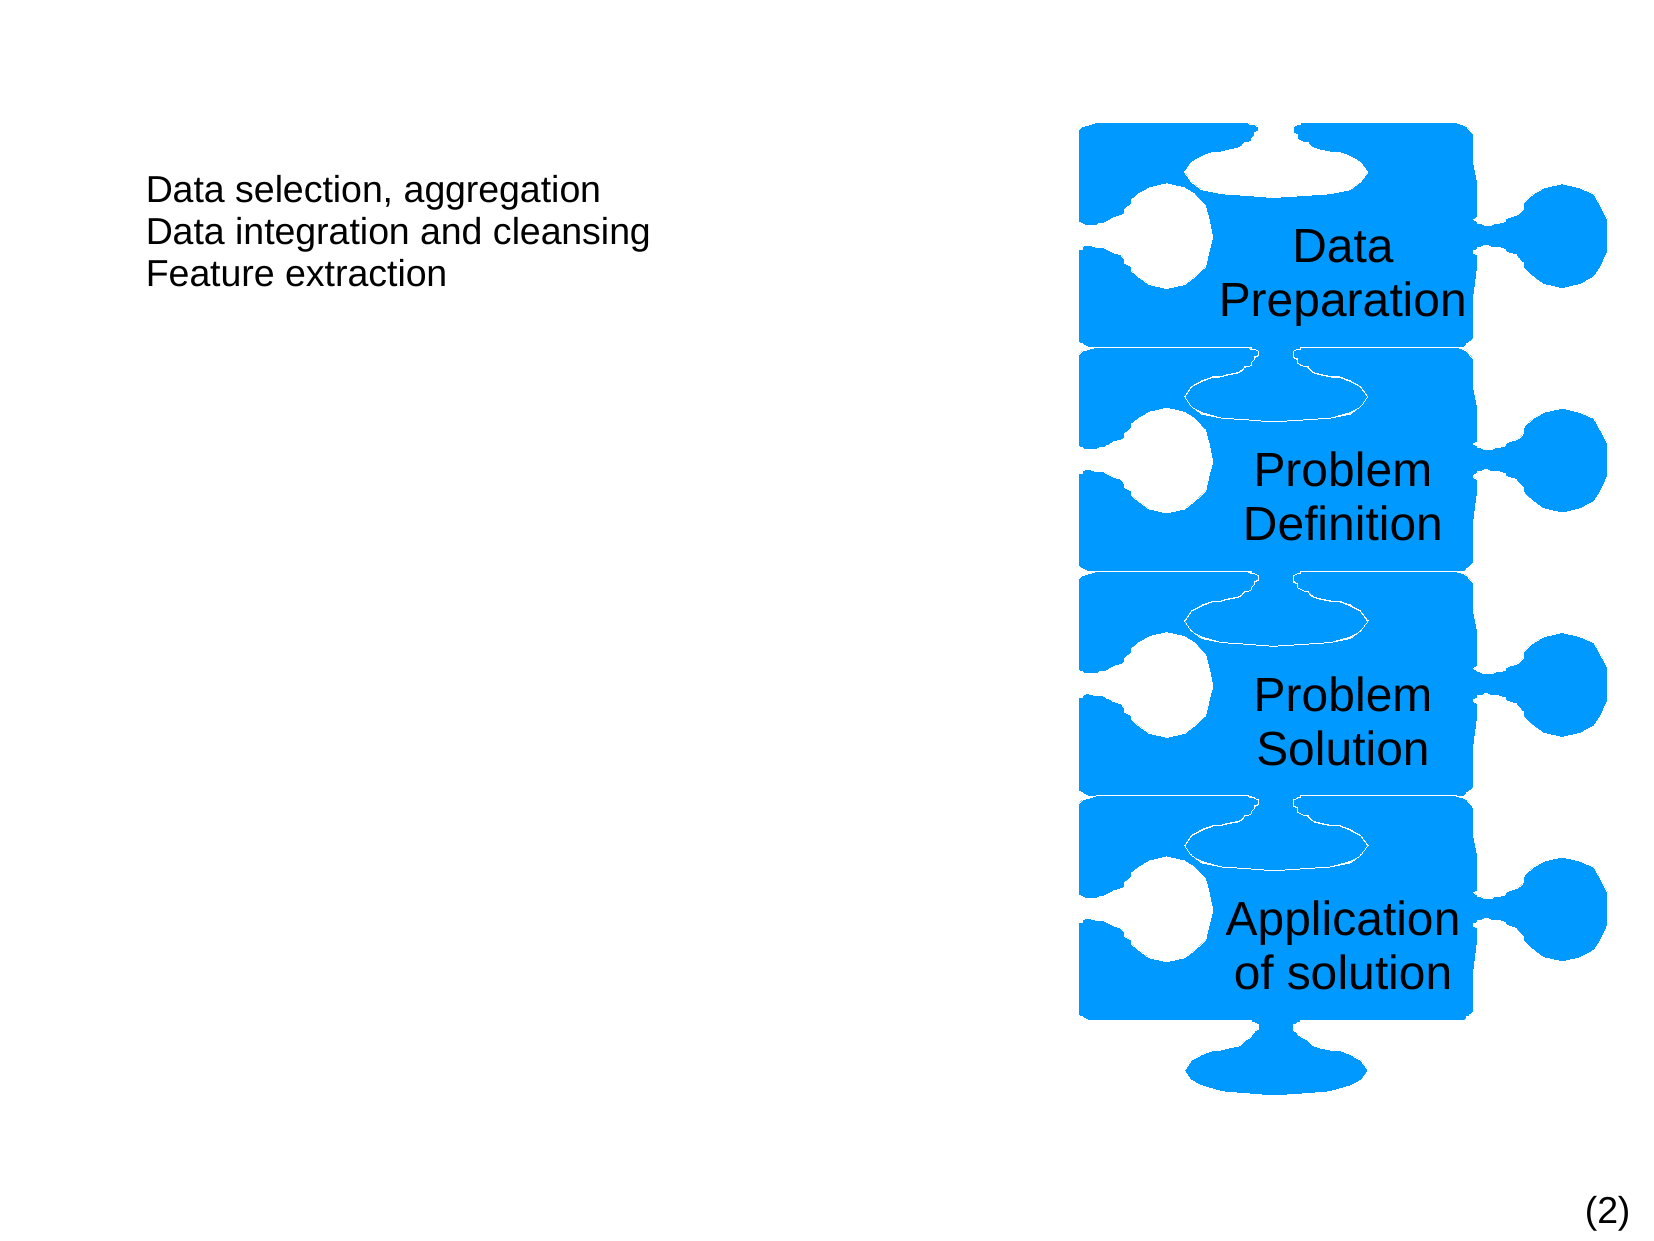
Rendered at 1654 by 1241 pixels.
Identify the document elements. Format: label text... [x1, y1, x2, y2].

text_box Problem Definition [1078, 347, 1608, 646]
text_box (2) [1570, 1181, 1646, 1239]
text_box Application of solution [1078, 795, 1608, 1096]
text_box Data selection, aggregation Data integration and cleansing Feature extraction [131, 161, 666, 303]
text_box Problem Solution [1078, 571, 1608, 870]
text_box Data Preparation [1078, 122, 1608, 421]
